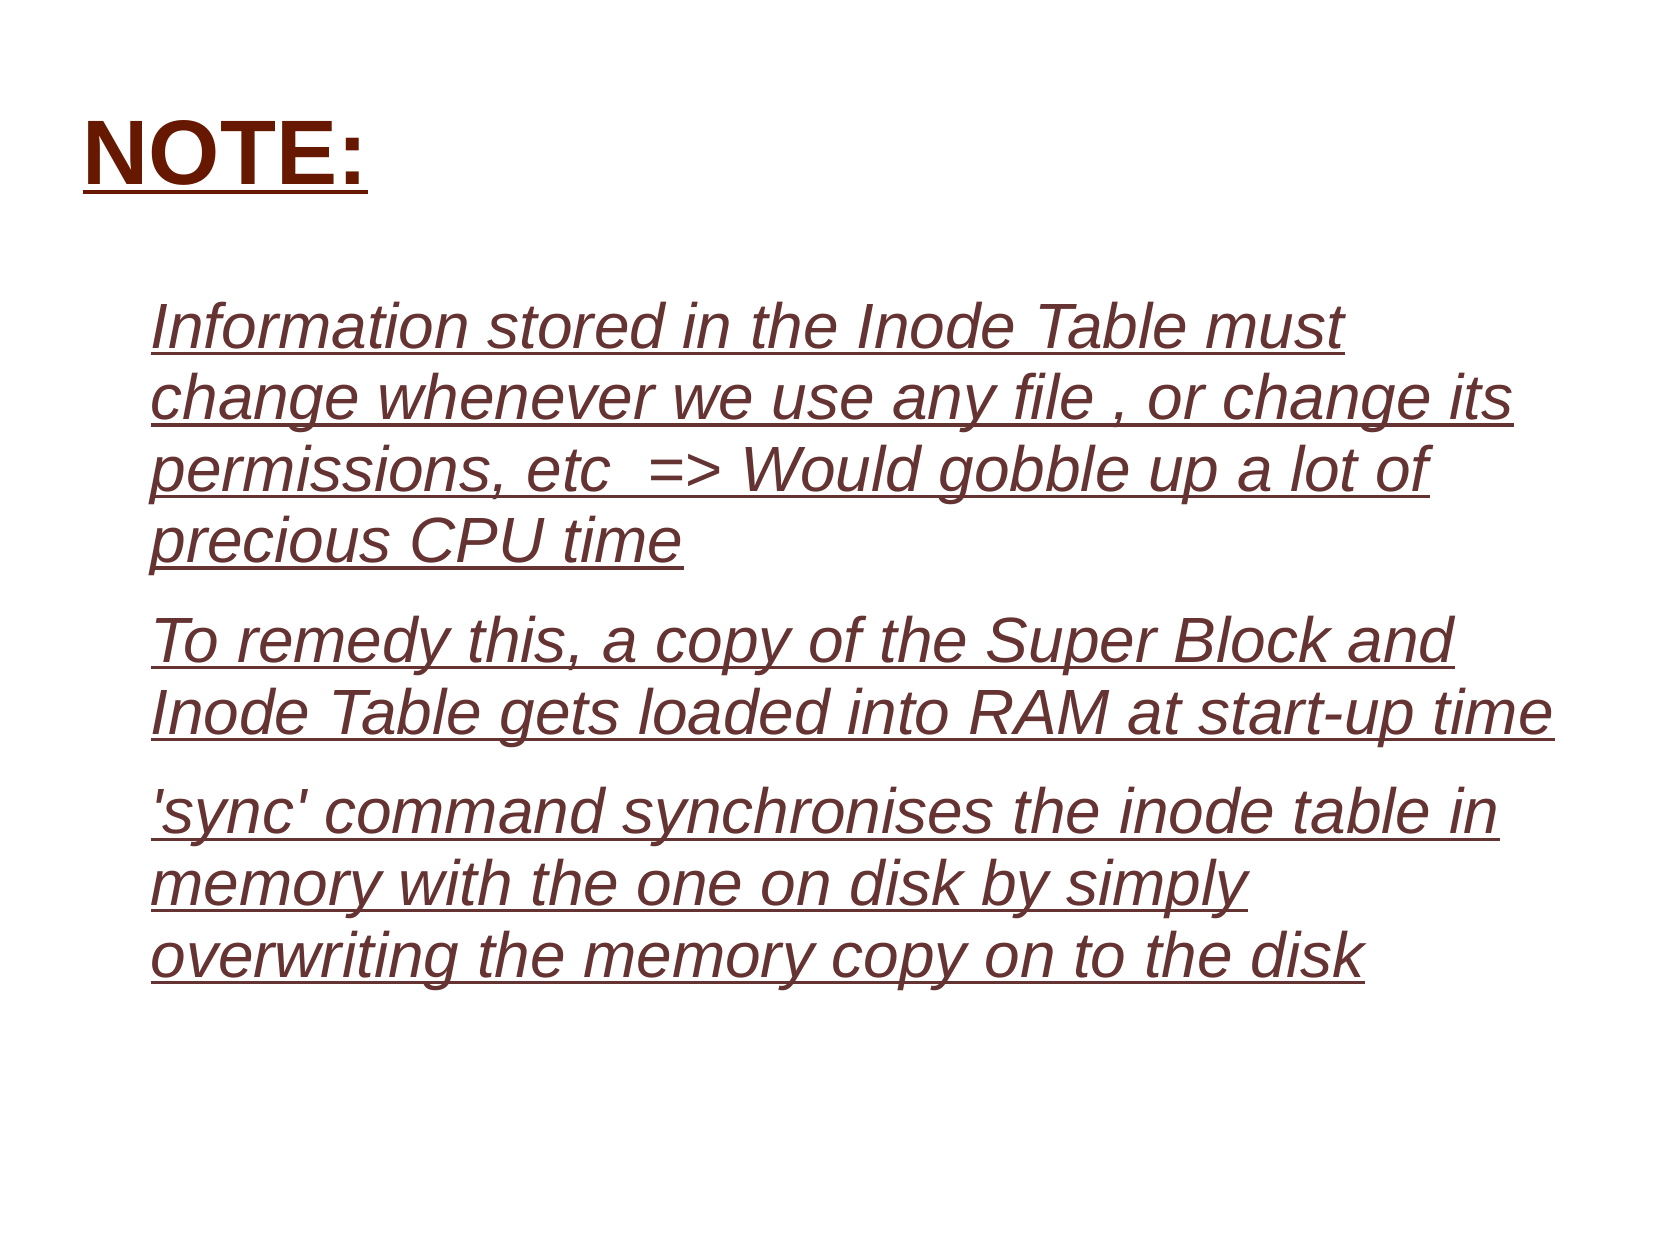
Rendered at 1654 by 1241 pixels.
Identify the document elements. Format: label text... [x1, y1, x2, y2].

list Information stored in the Inode Table must change whenever we use any file , or change its permissions, etc => Would gobble up a lot of precious CPU time To remedy this, a copy of the Super Block and Inode Table gets loaded into RAM at start-up time 'sync' command synchronises the inode table in memory with the one on disk by simply overwriting the memory copy on to the disk [82, 290, 1571, 1010]
title NOTE: [82, 49, 1571, 257]
